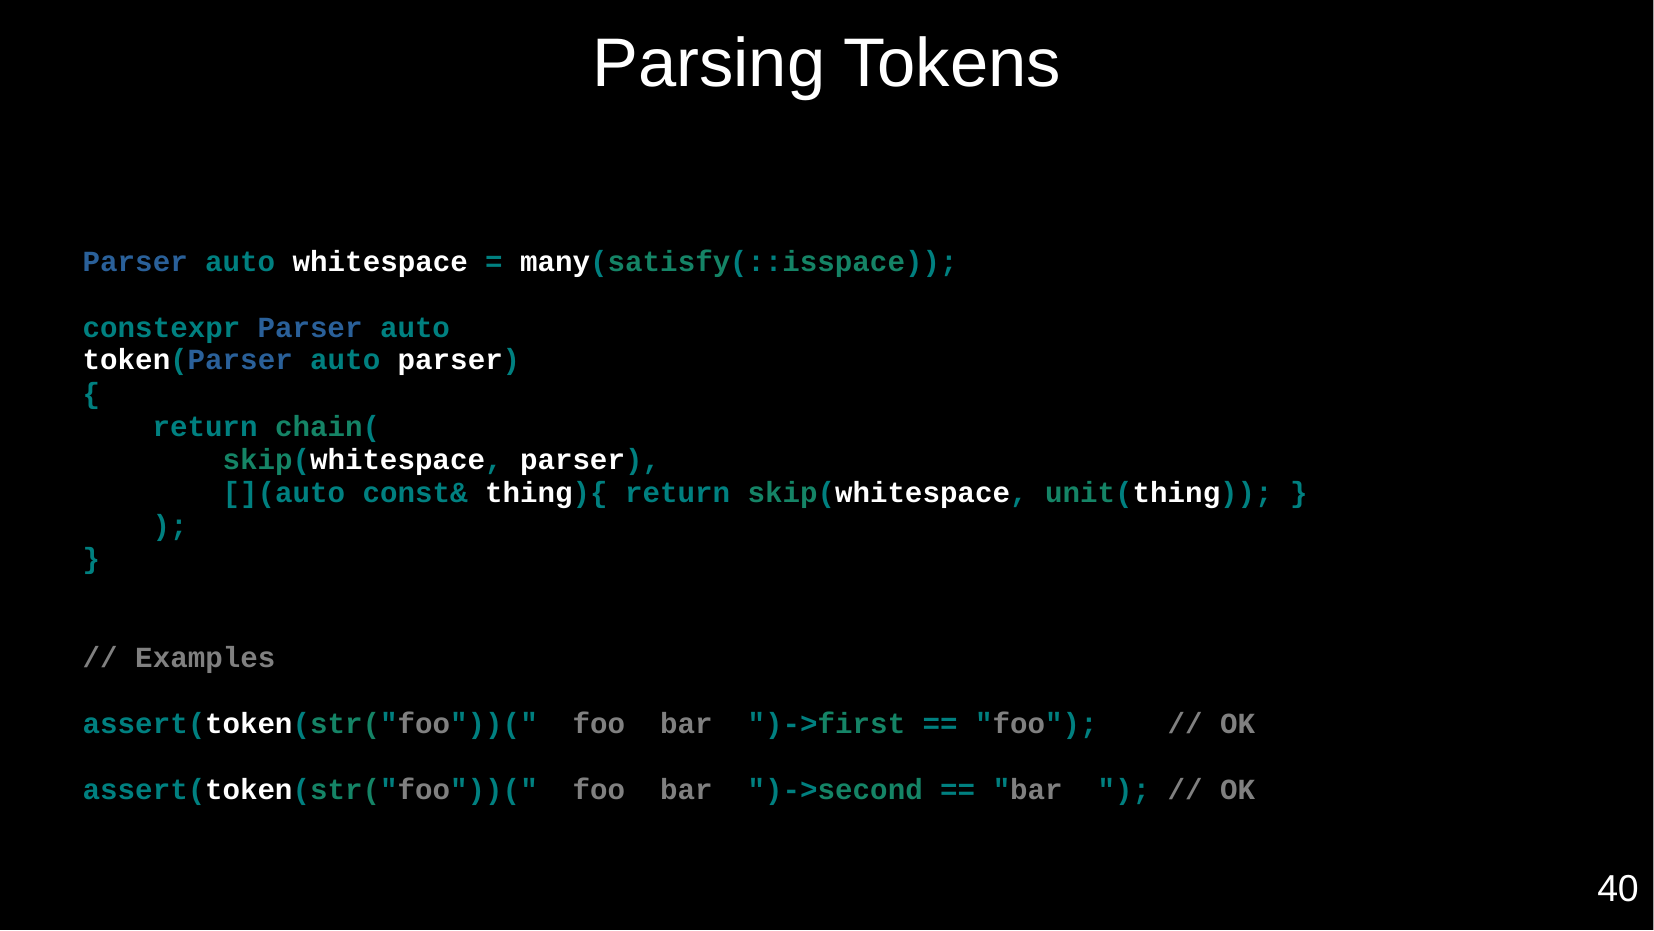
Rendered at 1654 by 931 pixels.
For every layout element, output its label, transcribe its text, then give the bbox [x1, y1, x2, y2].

title Parsing Tokens [82, 4, 1571, 121]
text_box <number> [1024, 860, 1654, 931]
subtitle Parser auto whitespace = many(satisfy(::isspace)); constexpr Parser auto token(Parser auto parser) { return chain( skip(whitespace, parser), [](auto const& thing){ return skip(whitespace, unit(thing)); } ); } // Examples assert(token(str("foo"))(" foo bar ")->first == "foo"); // OK assert(token(str("foo"))(" foo bar ")->second == "bar "); // OK [82, 133, 1571, 889]
